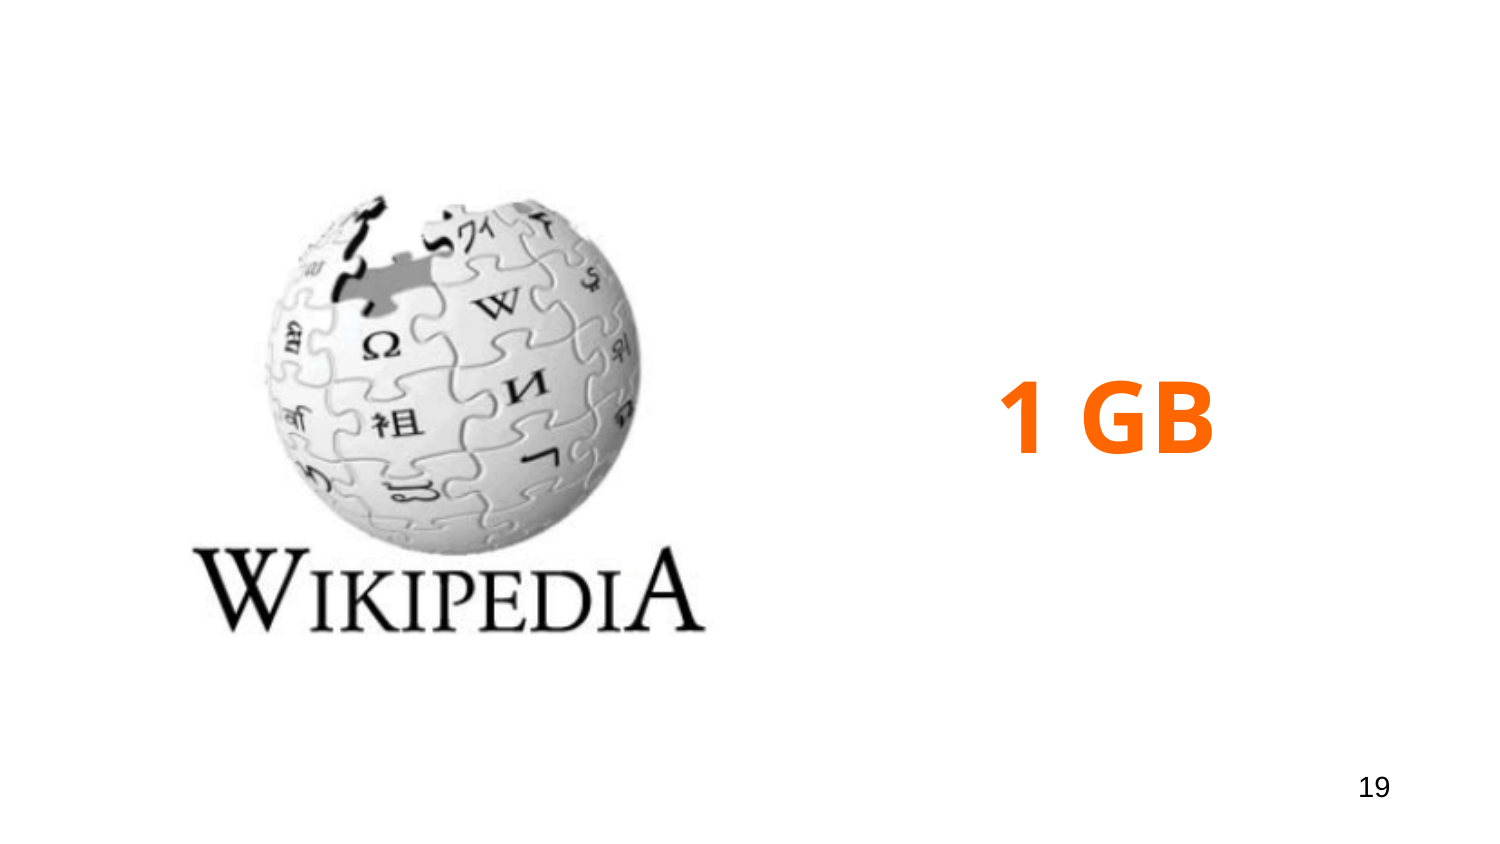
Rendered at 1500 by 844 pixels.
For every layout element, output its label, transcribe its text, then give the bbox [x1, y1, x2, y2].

text_box 1 GB [922, 240, 1292, 588]
picture [176, 174, 719, 654]
slide_number <number> [1343, 753, 1434, 818]
